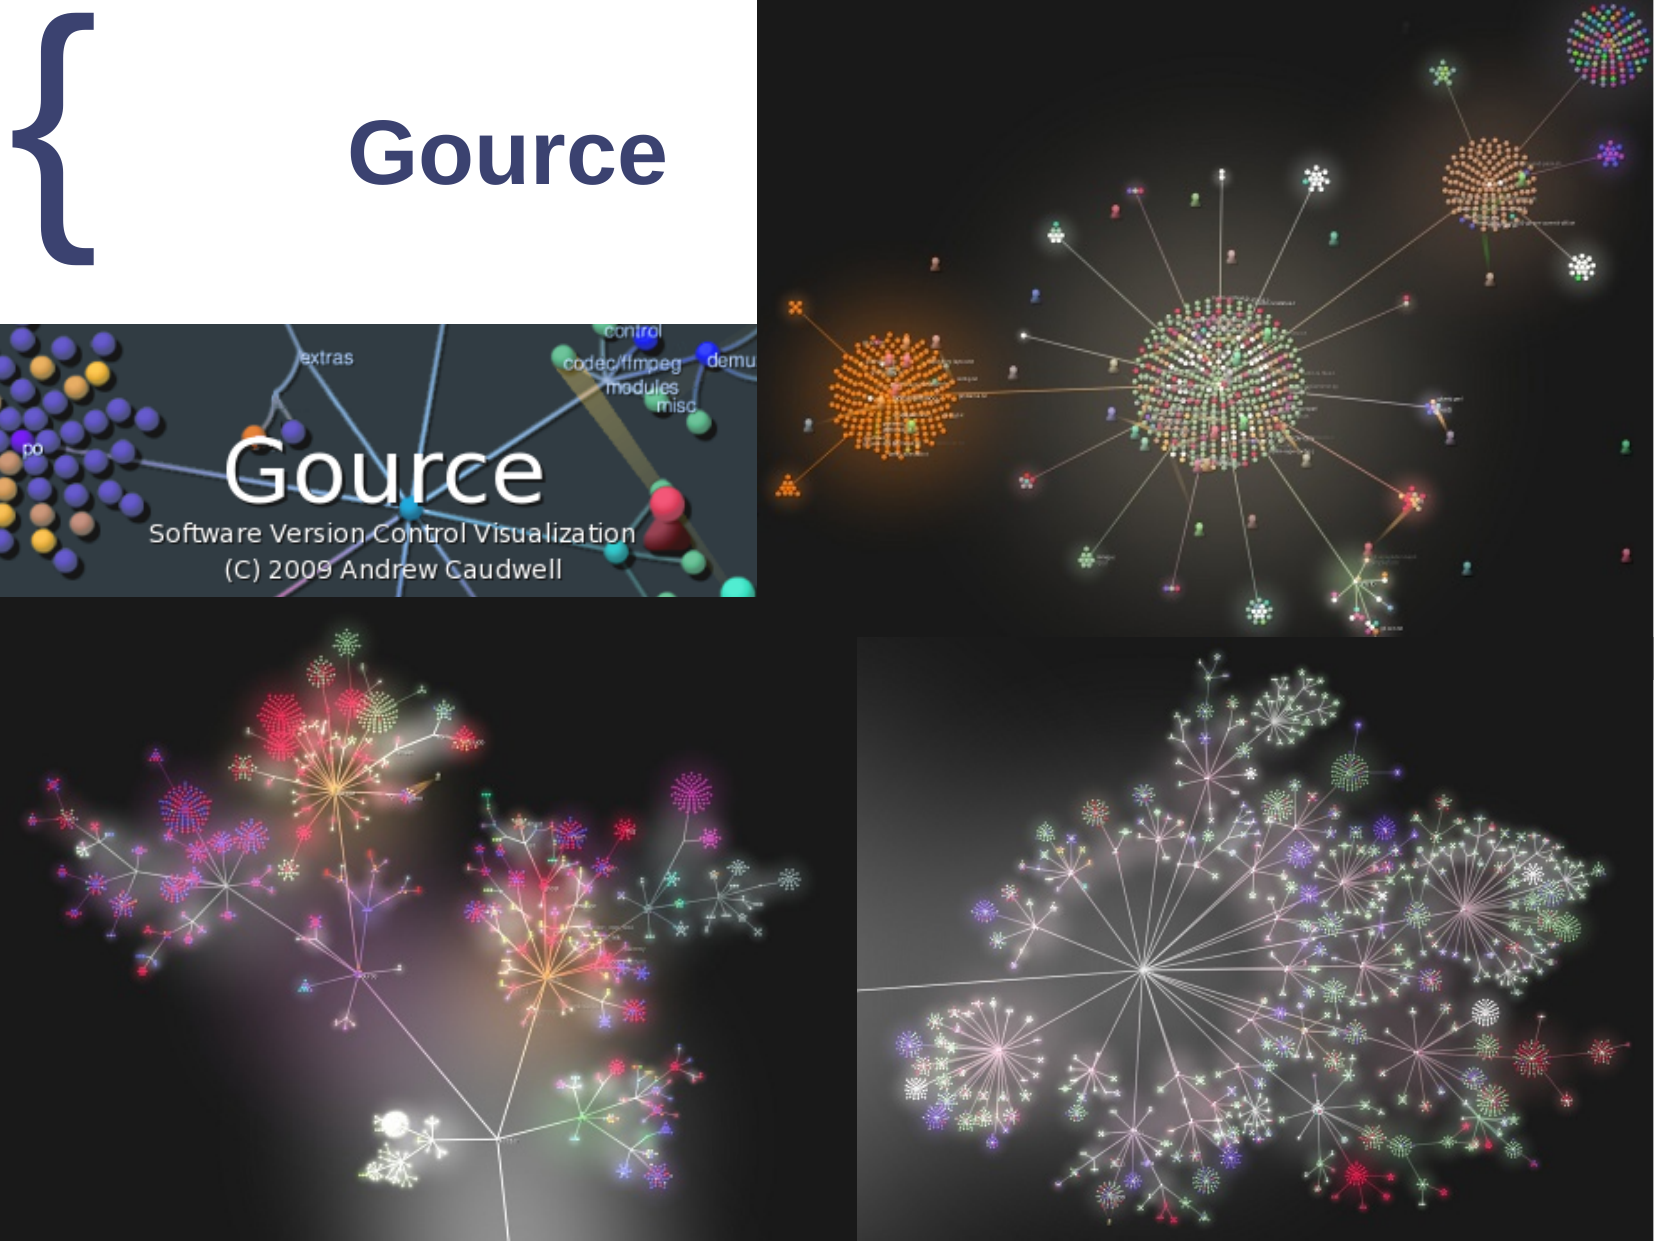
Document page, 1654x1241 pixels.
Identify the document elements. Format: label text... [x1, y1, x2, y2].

title Gource [82, 56, 757, 250]
picture [0, 0, 1654, 1241]
